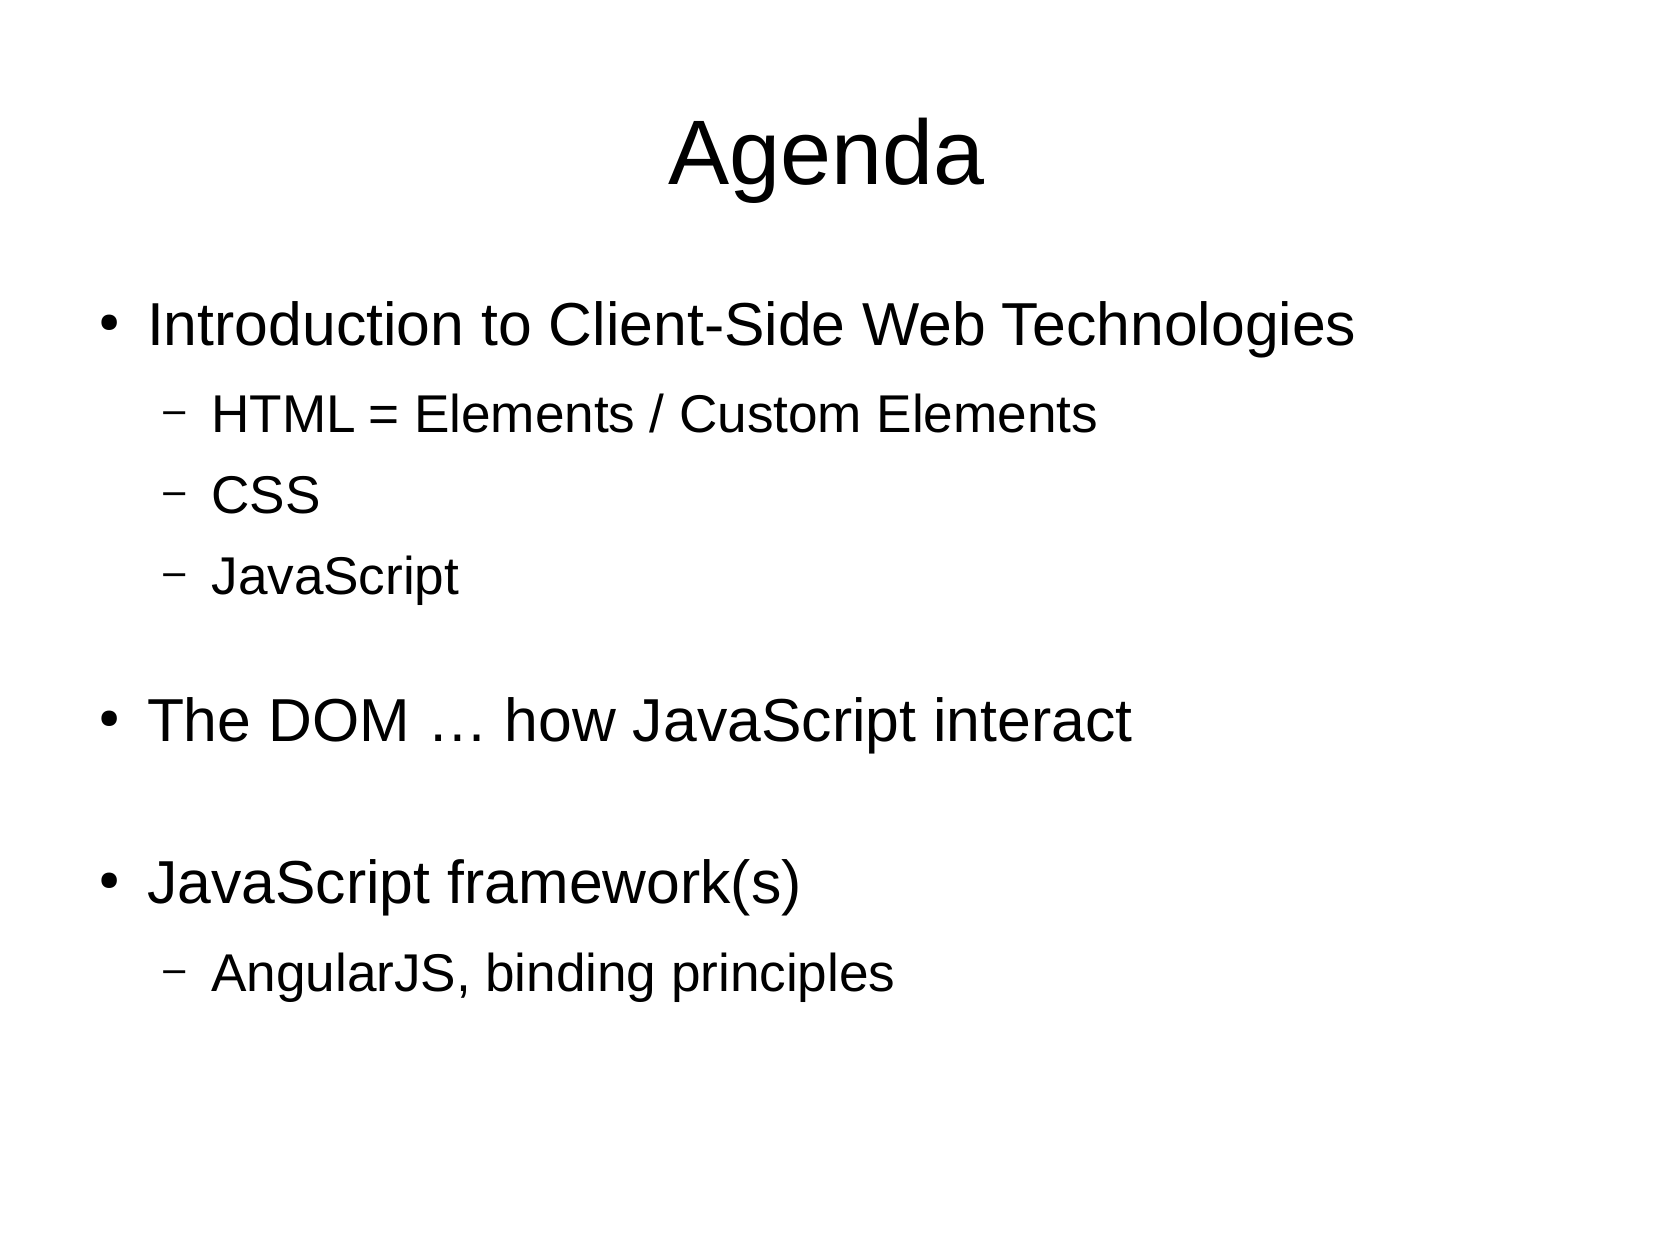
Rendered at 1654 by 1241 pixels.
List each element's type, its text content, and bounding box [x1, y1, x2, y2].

title Agenda [82, 49, 1571, 257]
list Introduction to Client-Side Web Technologies HTML = Elements / Custom Elements CSS JavaScript The DOM … how JavaScript interact JavaScript framework(s) AngularJS, binding principles [82, 290, 1571, 1010]
